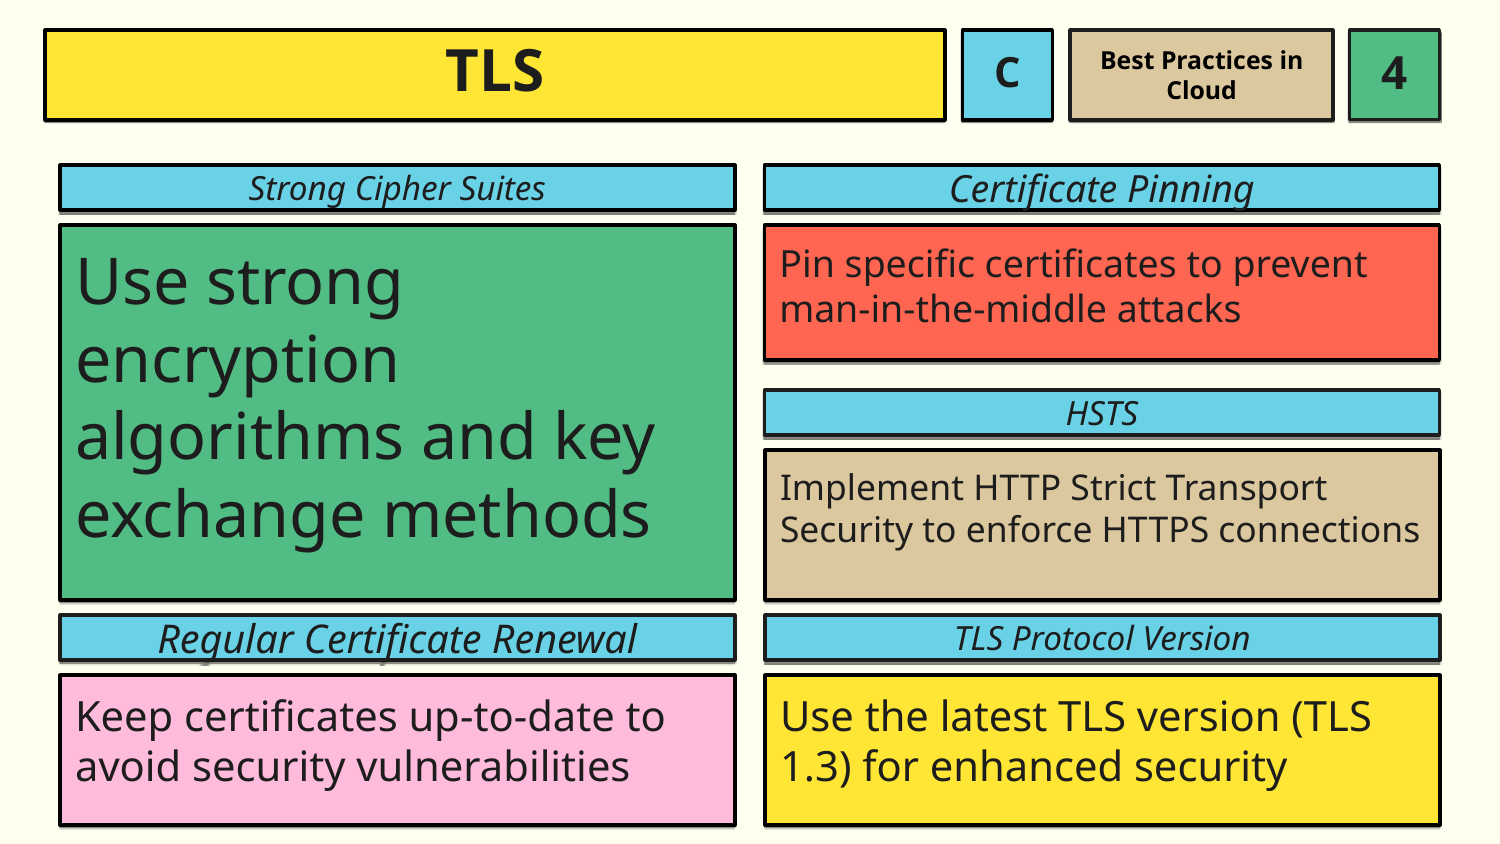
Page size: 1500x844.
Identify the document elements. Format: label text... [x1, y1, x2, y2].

title TLS [45, 30, 945, 120]
list Implement HTTP Strict Transport Security to enforce HTTPS connections [765, 450, 1440, 600]
list Use strong encryption algorithms and key exchange methods [60, 225, 735, 600]
list Pin specific certificates to prevent man-in-the-middle attacks [764, 225, 1440, 360]
subtitle HSTS [764, 390, 1440, 435]
subtitle Regular Certificate Renewal [60, 615, 735, 660]
list Keep certificates up-to-date to avoid security vulnerabilities [60, 675, 735, 825]
title C [962, 30, 1053, 120]
subtitle Strong Cipher Suites [60, 165, 735, 210]
list Use the latest TLS version (TLS 1.3) for enhanced security [765, 675, 1440, 825]
title Best Practices in Cloud [1070, 30, 1334, 120]
subtitle Certificate Pinning [764, 165, 1440, 210]
subtitle TLS Protocol Version [765, 615, 1440, 660]
